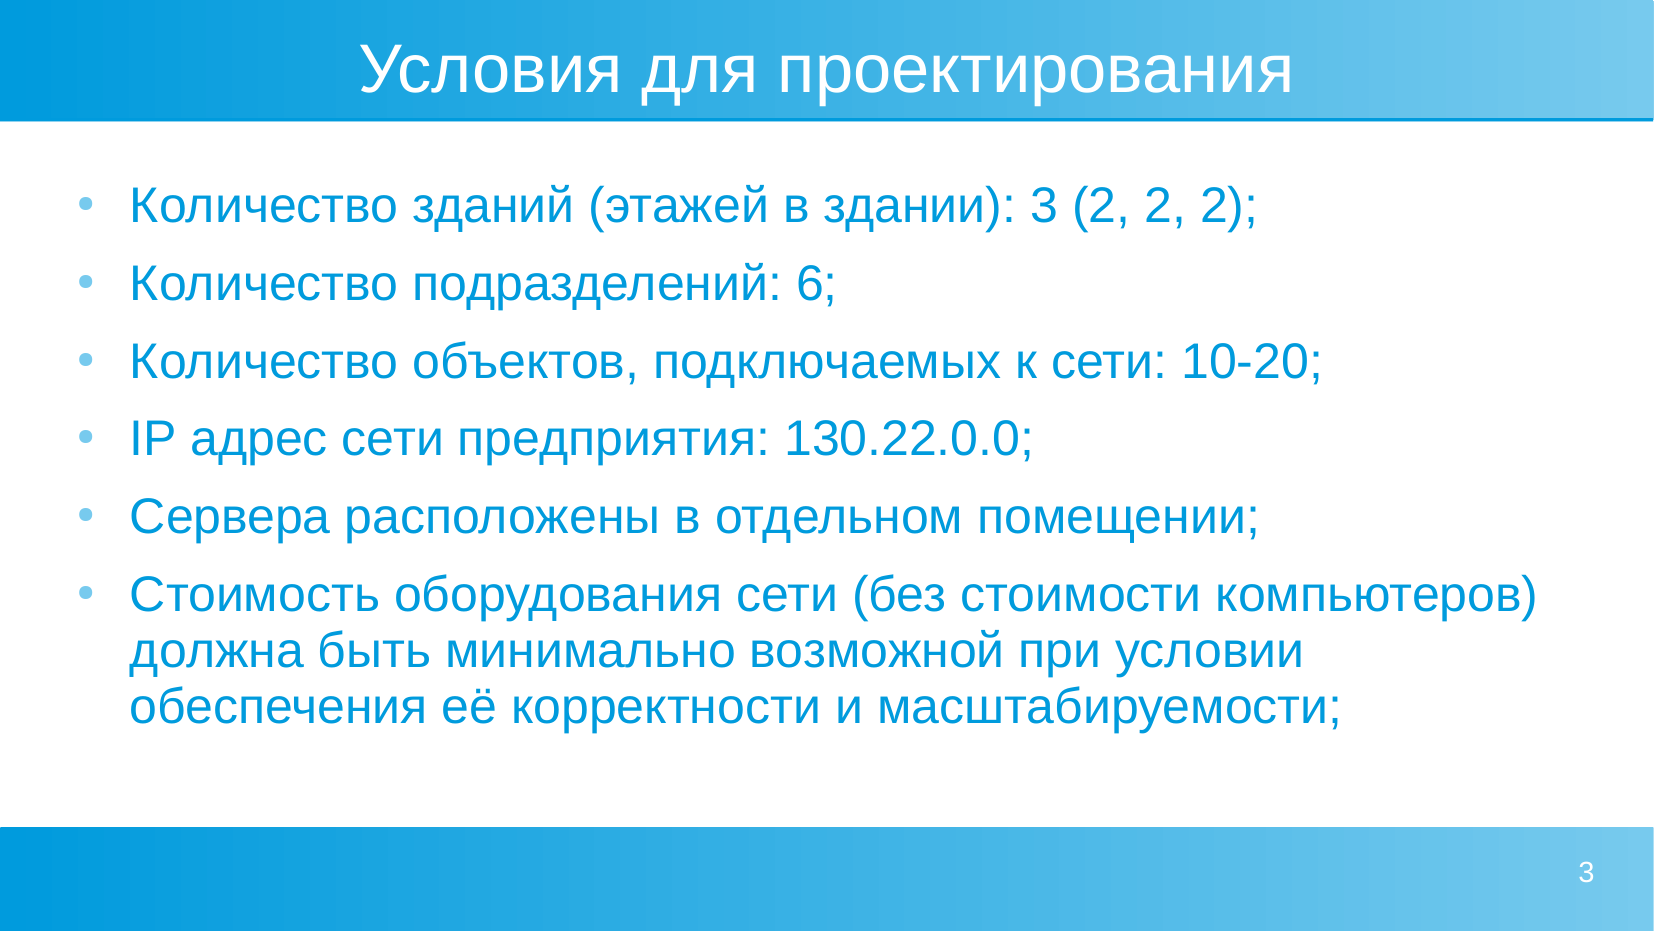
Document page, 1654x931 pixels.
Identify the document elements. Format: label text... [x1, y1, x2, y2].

title Условия для проектирования [59, 29, 1595, 108]
list Количество зданий (этажей в здании): 3 (2, 2, 2); Количество подразделений: 6; Количество объектов, подключаемых к сети: 10-20; IP адрес сети предприятия: 130.22.0.0; Сервера расположены в отдельном помещении; Стоимость оборудования сети (без стоимости компьютеров) должна быть минимально возможной при условии обеспечения её корректности и масштабируемости; [59, 177, 1595, 768]
